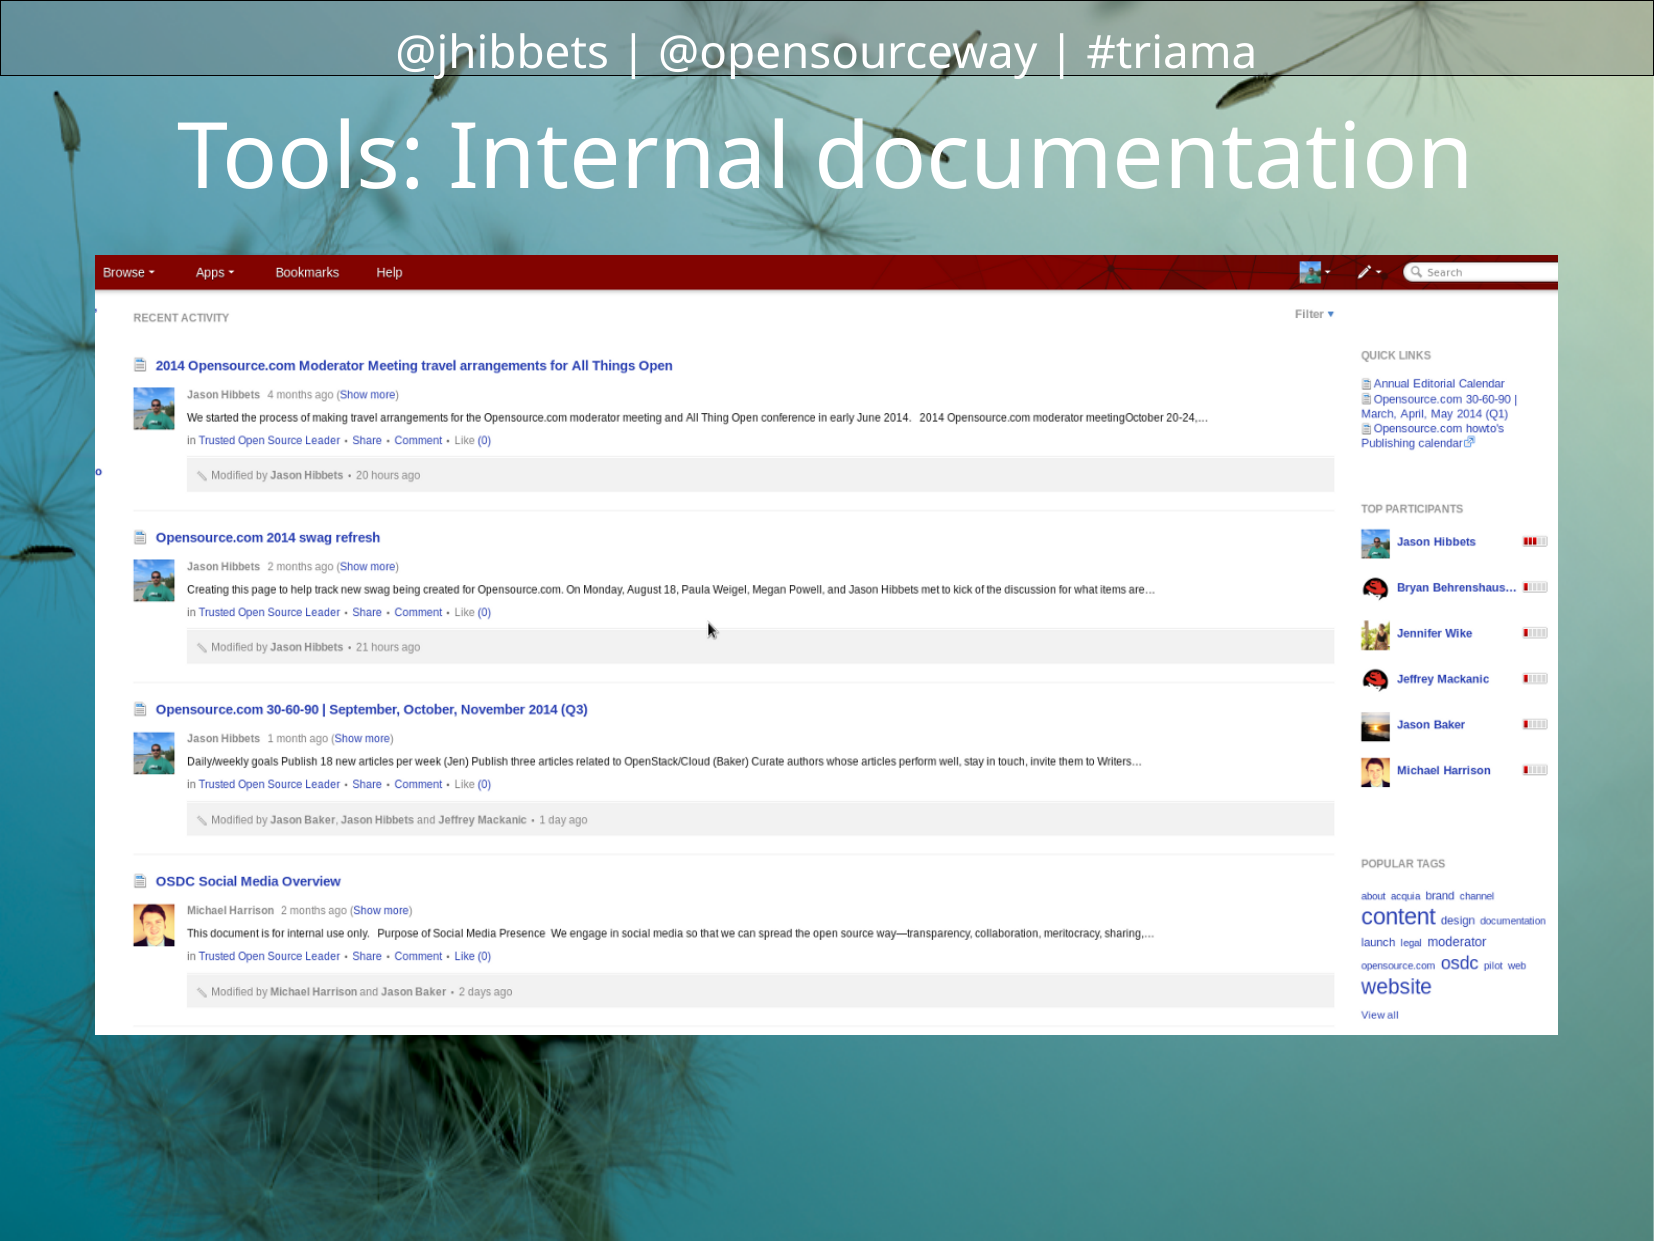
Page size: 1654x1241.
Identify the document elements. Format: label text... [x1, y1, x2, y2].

picture [0, 76, 1654, 1241]
title Tools: Internal documentation [82, 49, 1571, 257]
